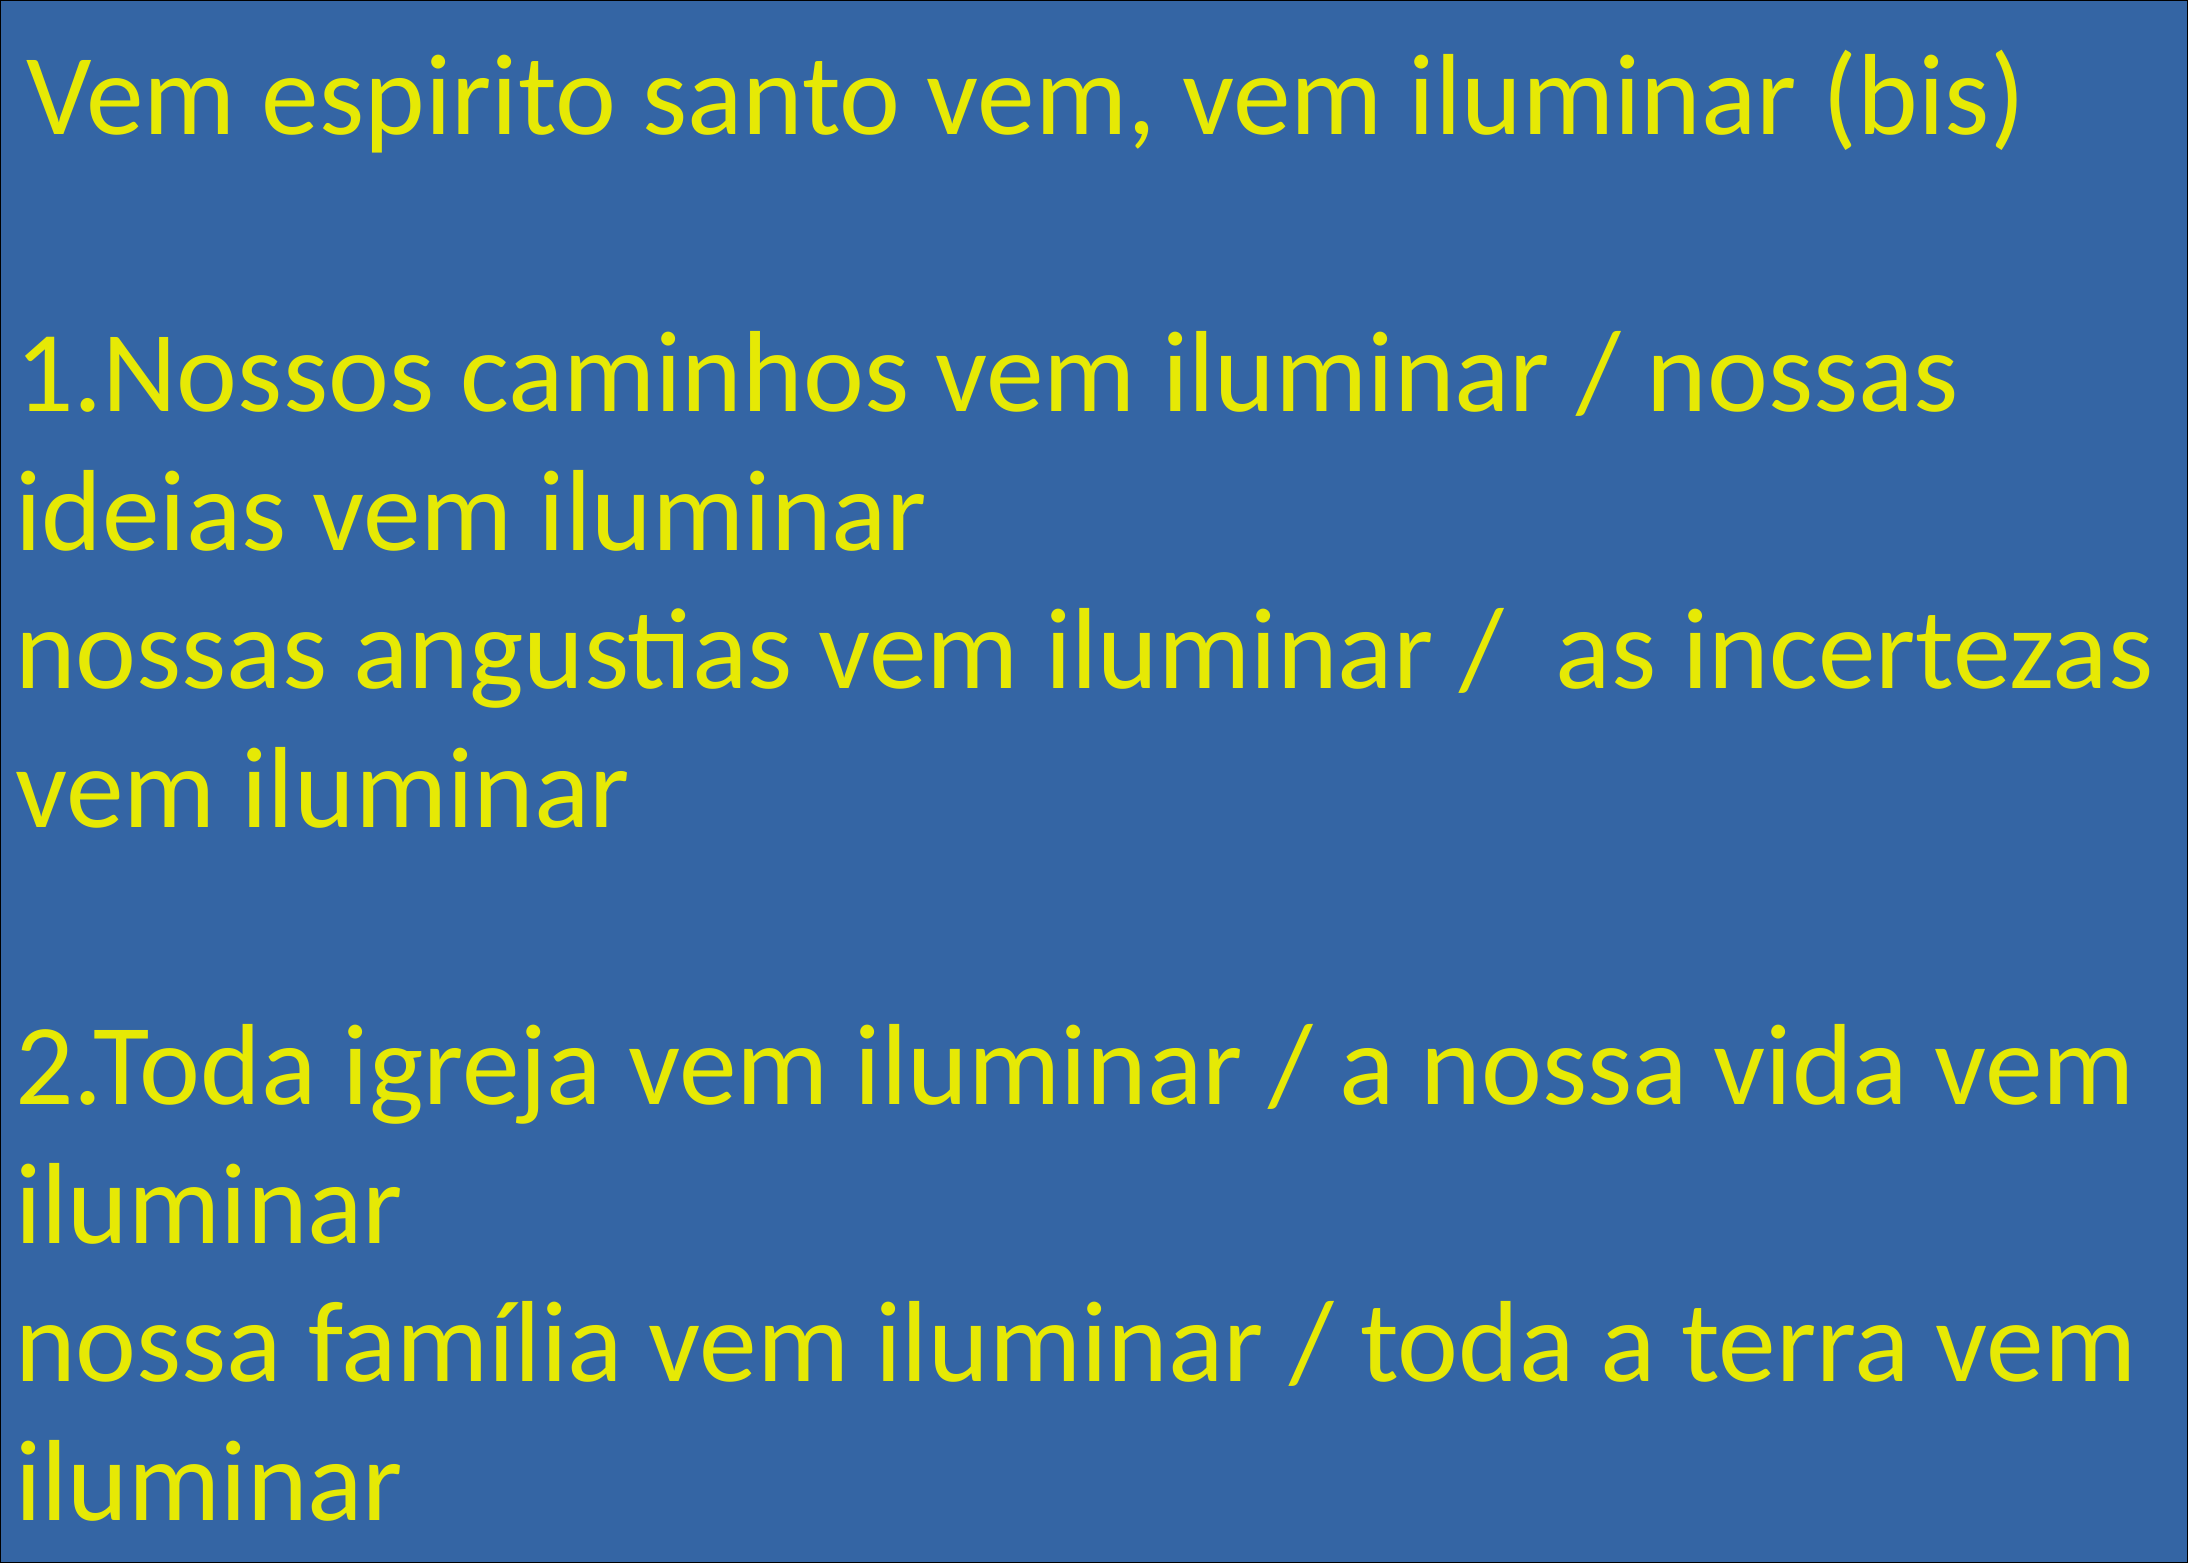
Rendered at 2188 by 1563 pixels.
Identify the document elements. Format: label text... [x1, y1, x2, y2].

title Vem espirito santo vem, vem iluminar (bis) 1.Nossos caminhos vem iluminar / nossas ideias vem iluminar nossas angustias vem iluminar / as incertezas vem iluminar 2.Toda igreja vem iluminar / a nossa vida vem iluminar nossa família vem iluminar / toda a terra vem iluminar [0, 0, 2188, 1563]
